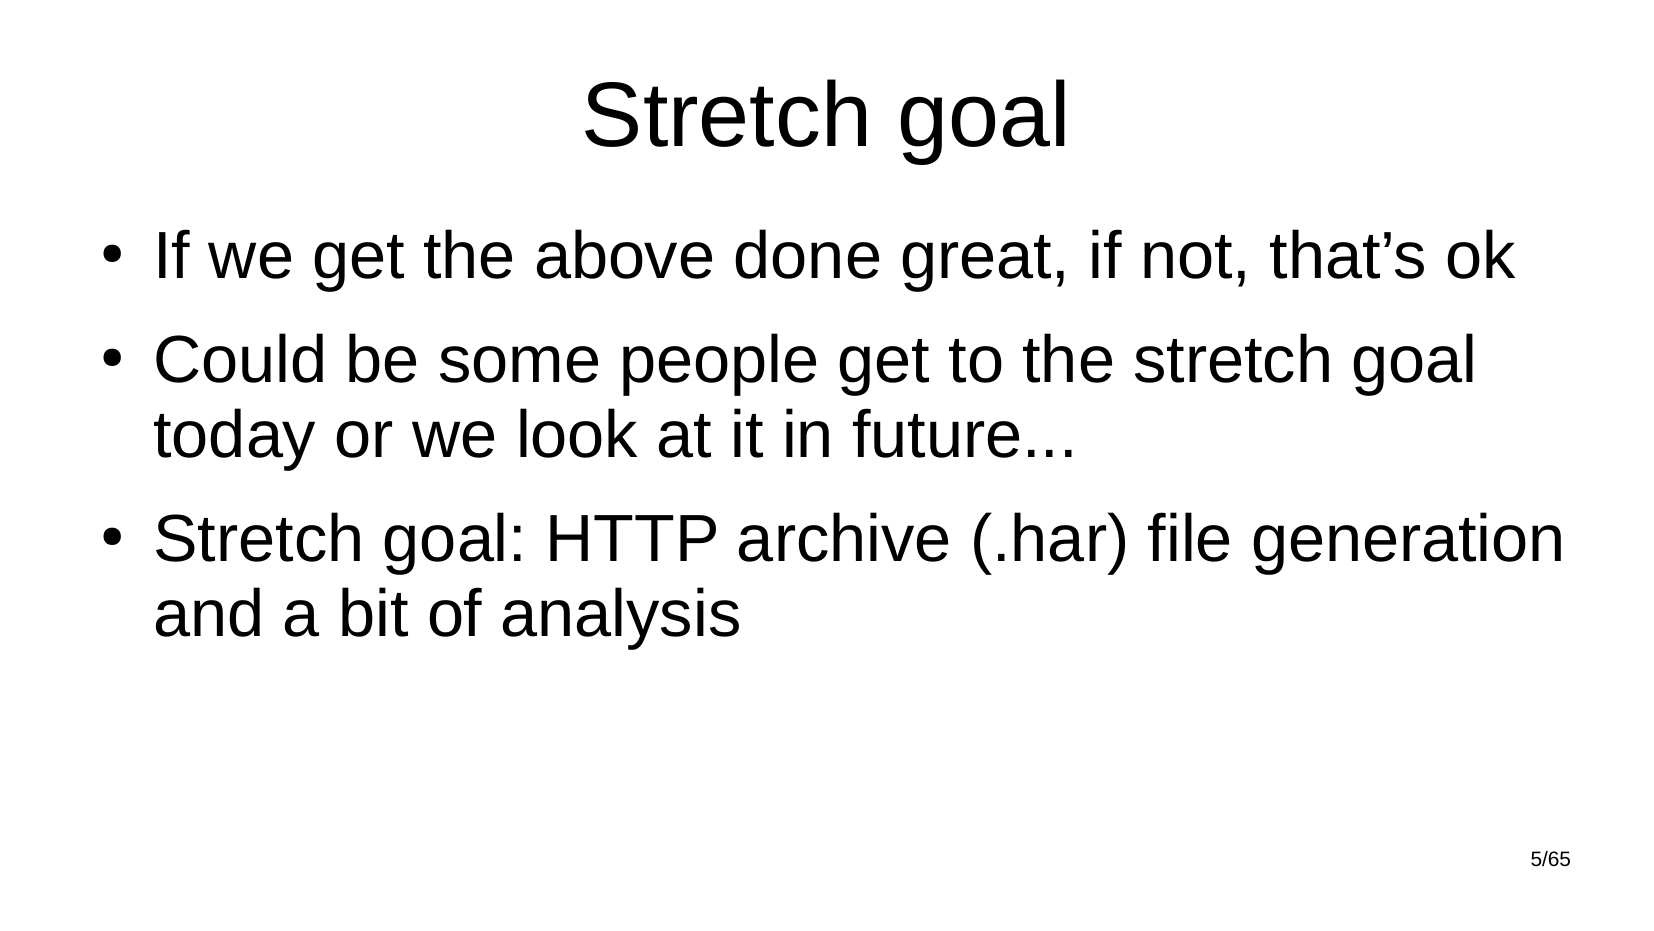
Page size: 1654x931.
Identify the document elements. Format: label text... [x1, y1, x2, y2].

title Stretch goal [82, 37, 1571, 193]
list If we get the above done great, if not, that’s ok Could be some people get to the stretch goal today or we look at it in future... Stretch goal: HTTP archive (.har) file generation and a bit of analysis [82, 217, 1571, 758]
